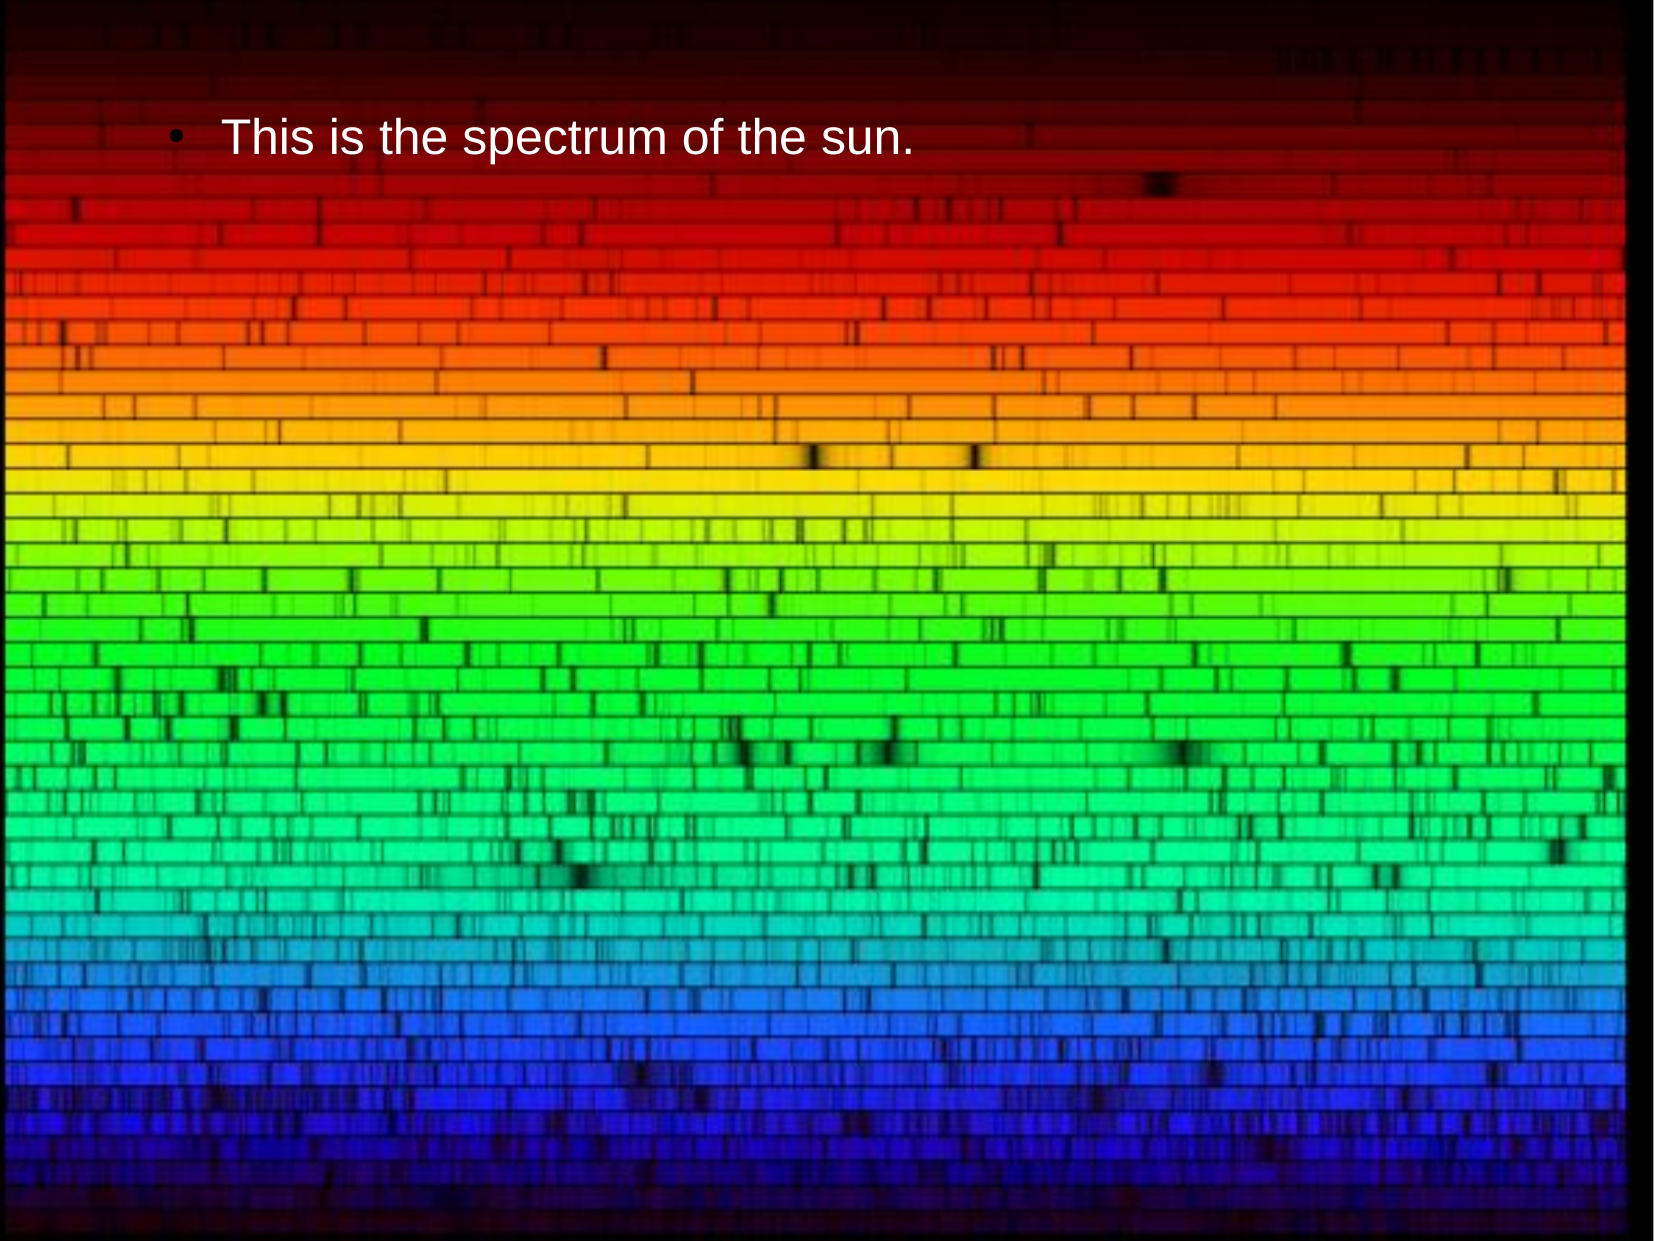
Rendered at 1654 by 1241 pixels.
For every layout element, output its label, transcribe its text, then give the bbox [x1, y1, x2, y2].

picture [0, 0, 1654, 1241]
text_box This is the spectrum of the sun. [150, 109, 1491, 166]
